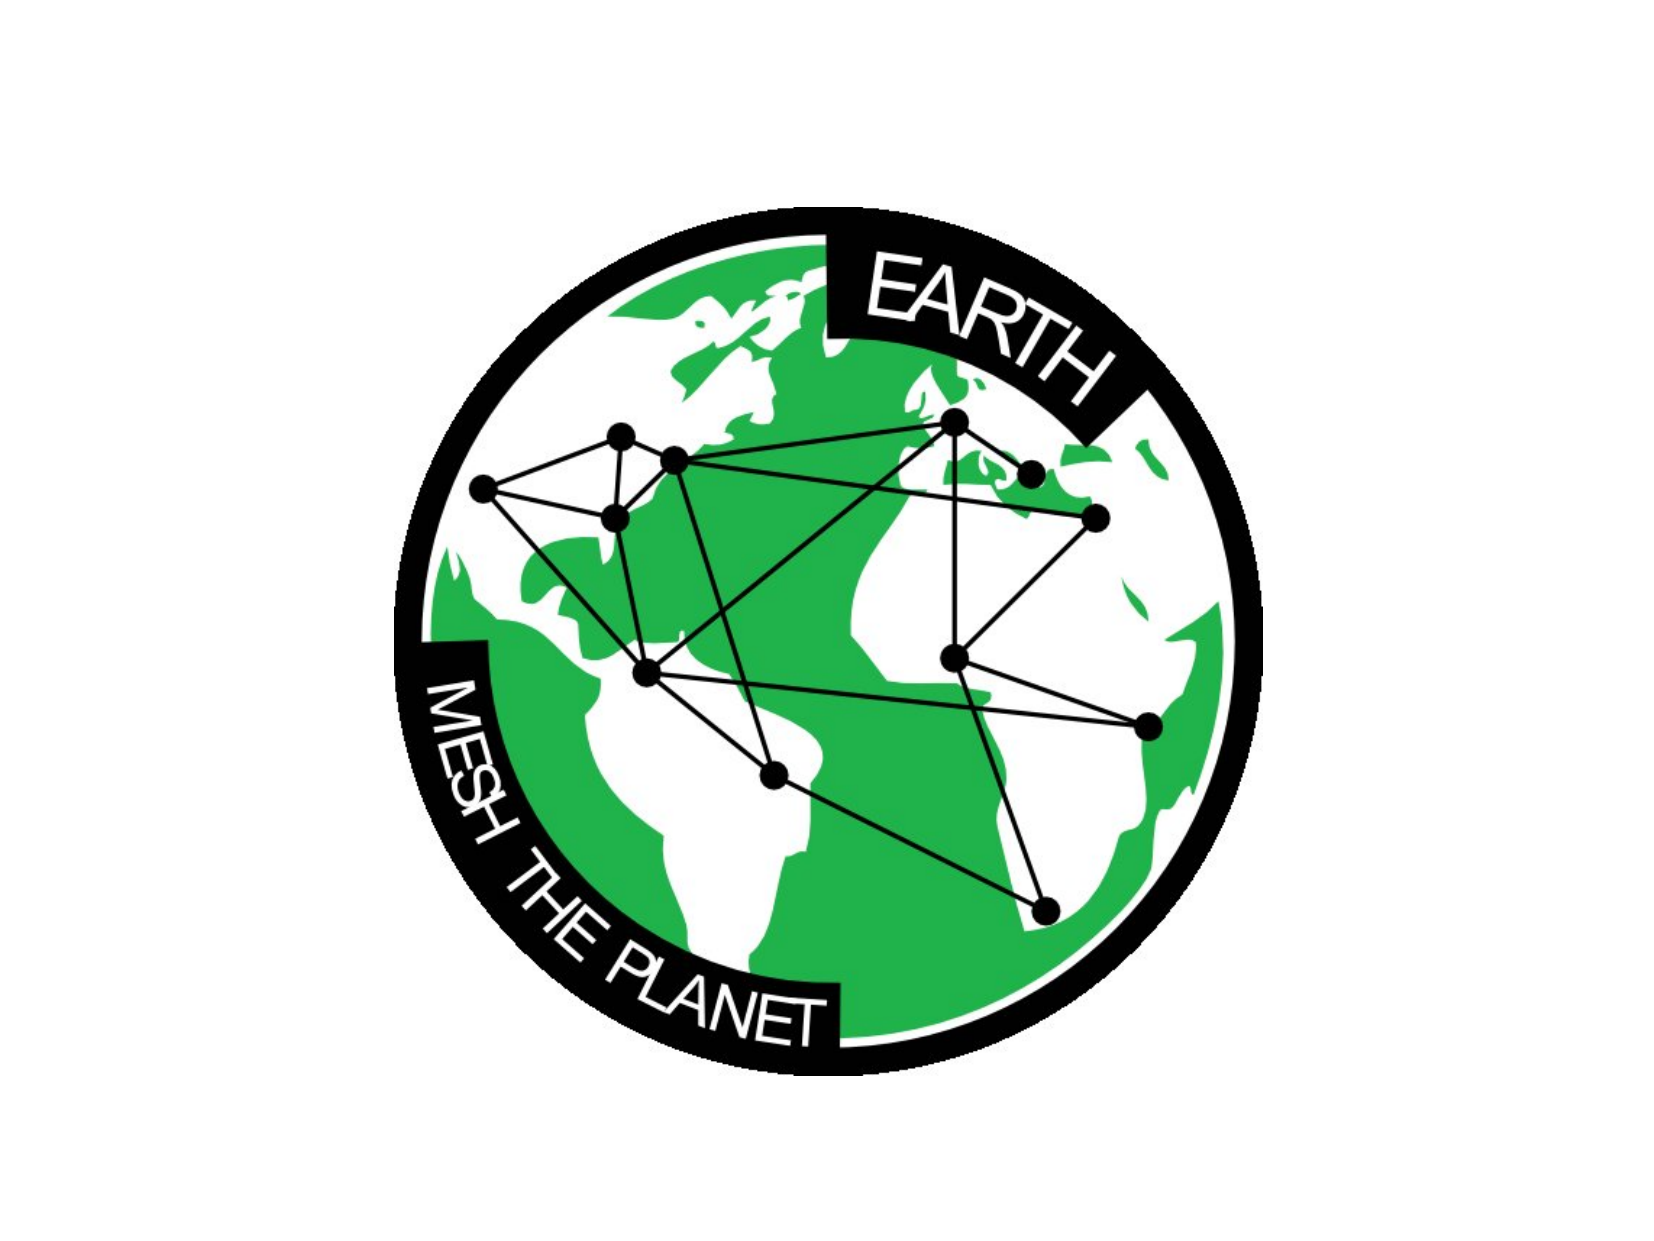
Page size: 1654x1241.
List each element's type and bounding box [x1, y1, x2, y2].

picture [394, 207, 1263, 1076]
